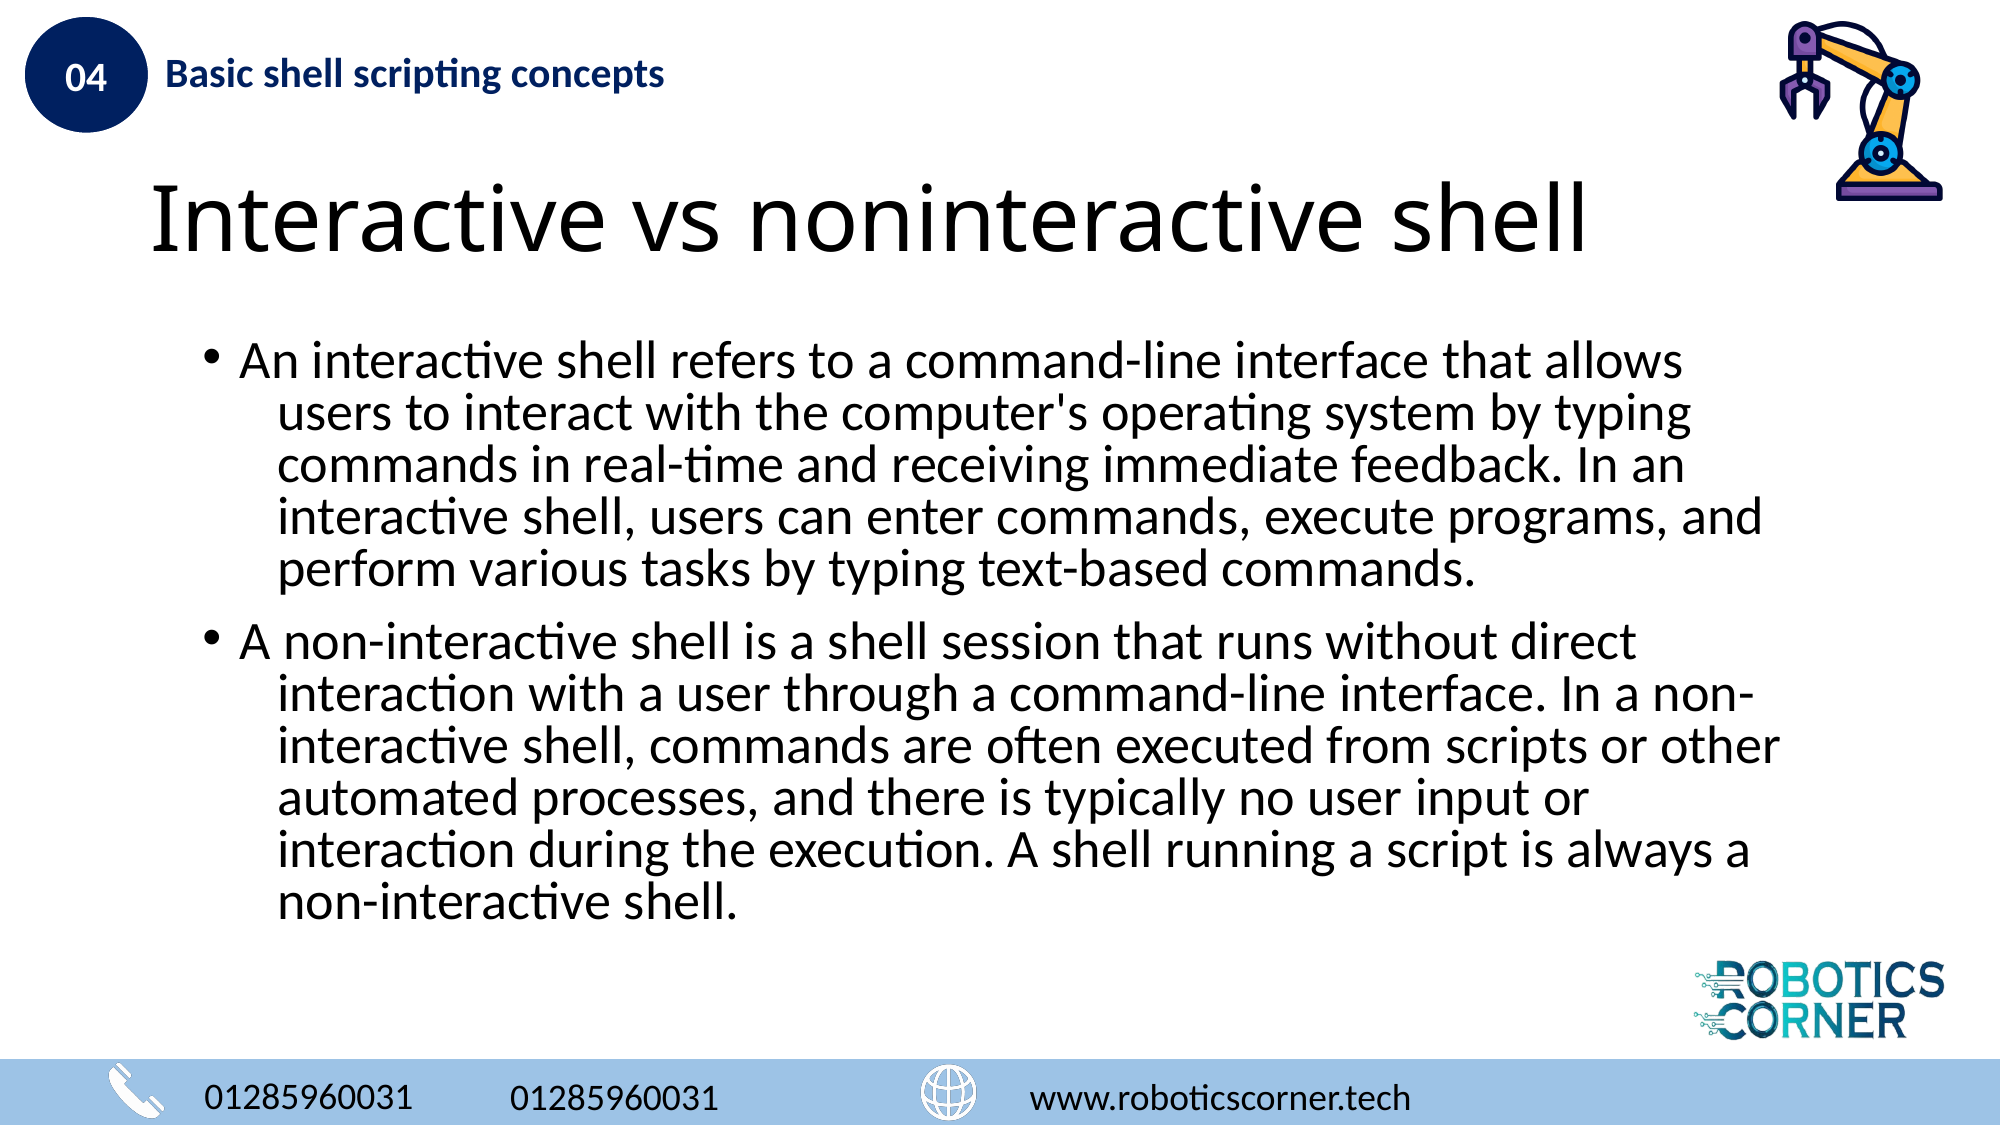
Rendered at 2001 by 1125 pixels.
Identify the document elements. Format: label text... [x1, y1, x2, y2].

picture [1680, 859, 1953, 1125]
text_box www.roboticscorner.tech [1014, 1065, 1546, 1125]
text_box Basic shell scripting concepts [150, 38, 705, 154]
text_box [0, 1059, 915, 1125]
text_box [1953, 1059, 2000, 1125]
picture [103, 1057, 170, 1124]
text_box [981, 1059, 1680, 1125]
text_box 01285960031 [189, 1064, 495, 1125]
list An interactive shell refers to a command-line interface that allows users to interact with the computer's operating system by typing commands in real-time and receiving immediate feedback. In an interactive shell, users can enter commands, execute programs, and perform various tasks by typing text-based commands. A non-interactive shell is a shell session that runs without direct interaction with a user through a command-line interface. In a non-interactive shell, commands are often executed from scripts or other automated processes, and there is typically no user input or interaction during the execution. A shell running a script is always a non-interactive shell. [187, 329, 1813, 982]
picture [1771, 21, 1951, 201]
title Interactive vs noninteractive shell [135, 112, 1861, 330]
picture [915, 1059, 981, 1125]
text_box 01285960031 [495, 1064, 827, 1125]
text_box 04 [22, 14, 150, 136]
